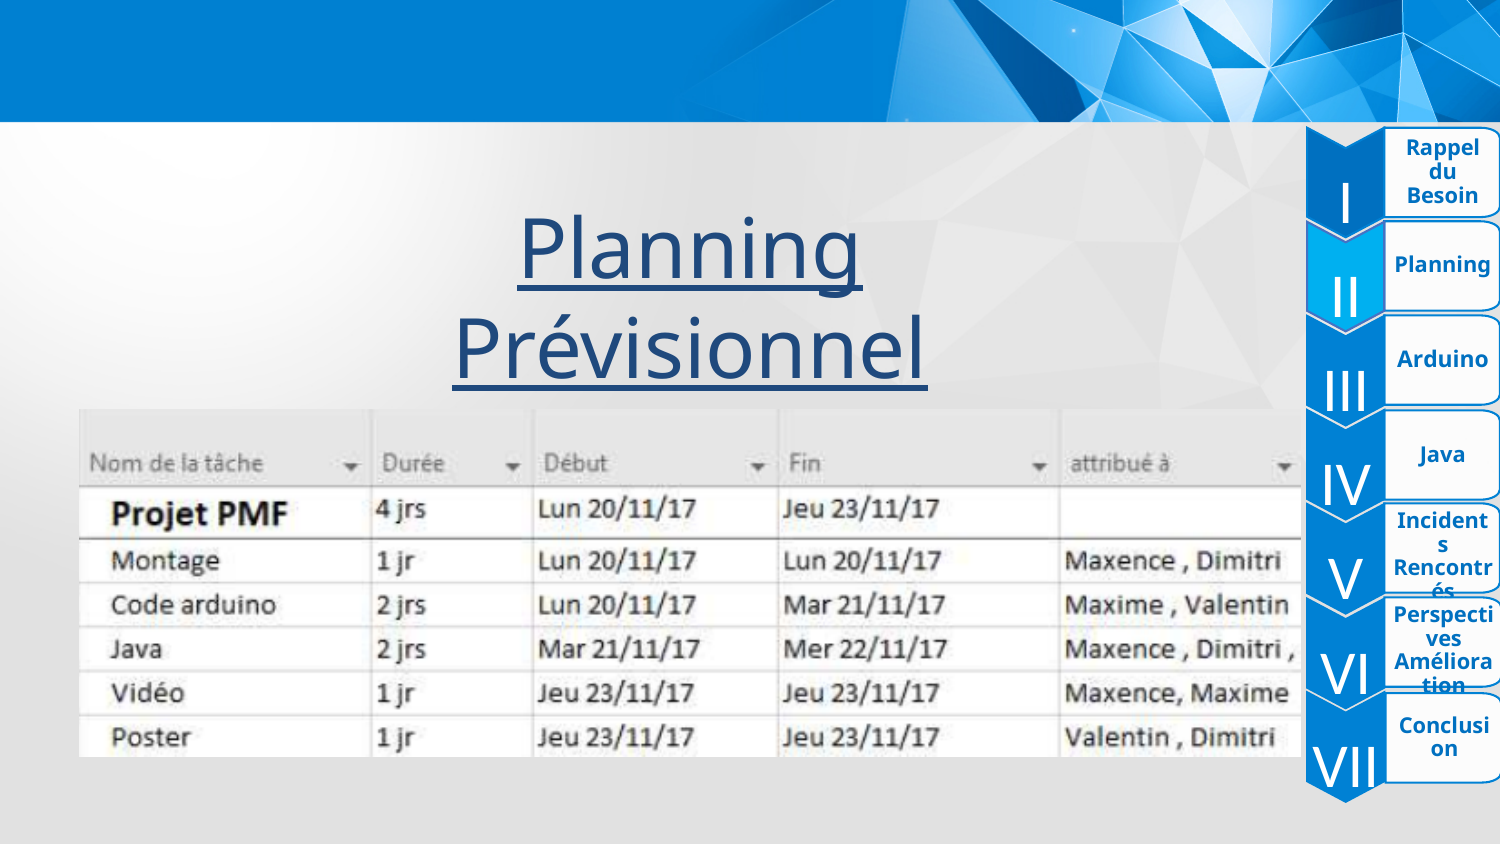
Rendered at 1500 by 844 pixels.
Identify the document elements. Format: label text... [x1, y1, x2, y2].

text_box Incidents Rencontrés [1384, 503, 1500, 593]
picture [79, 409, 1301, 757]
text_box Planning [1385, 221, 1500, 311]
text_box Planning Prévisionnel [417, 187, 964, 405]
text_box II [1307, 221, 1385, 332]
text_box IV [1307, 409, 1385, 520]
text_box Rappel du Besoin [1384, 127, 1500, 218]
text_box Conclusion [1385, 693, 1500, 783]
text_box Java [1385, 410, 1500, 500]
text_box VI [1307, 598, 1385, 709]
text_box Arduino [1385, 315, 1500, 405]
text_box I [1307, 127, 1384, 238]
text_box III [1307, 315, 1385, 426]
text_box Perspectives Amélioration [1384, 597, 1500, 687]
text_box V [1307, 504, 1385, 614]
text_box VII [1307, 692, 1385, 802]
